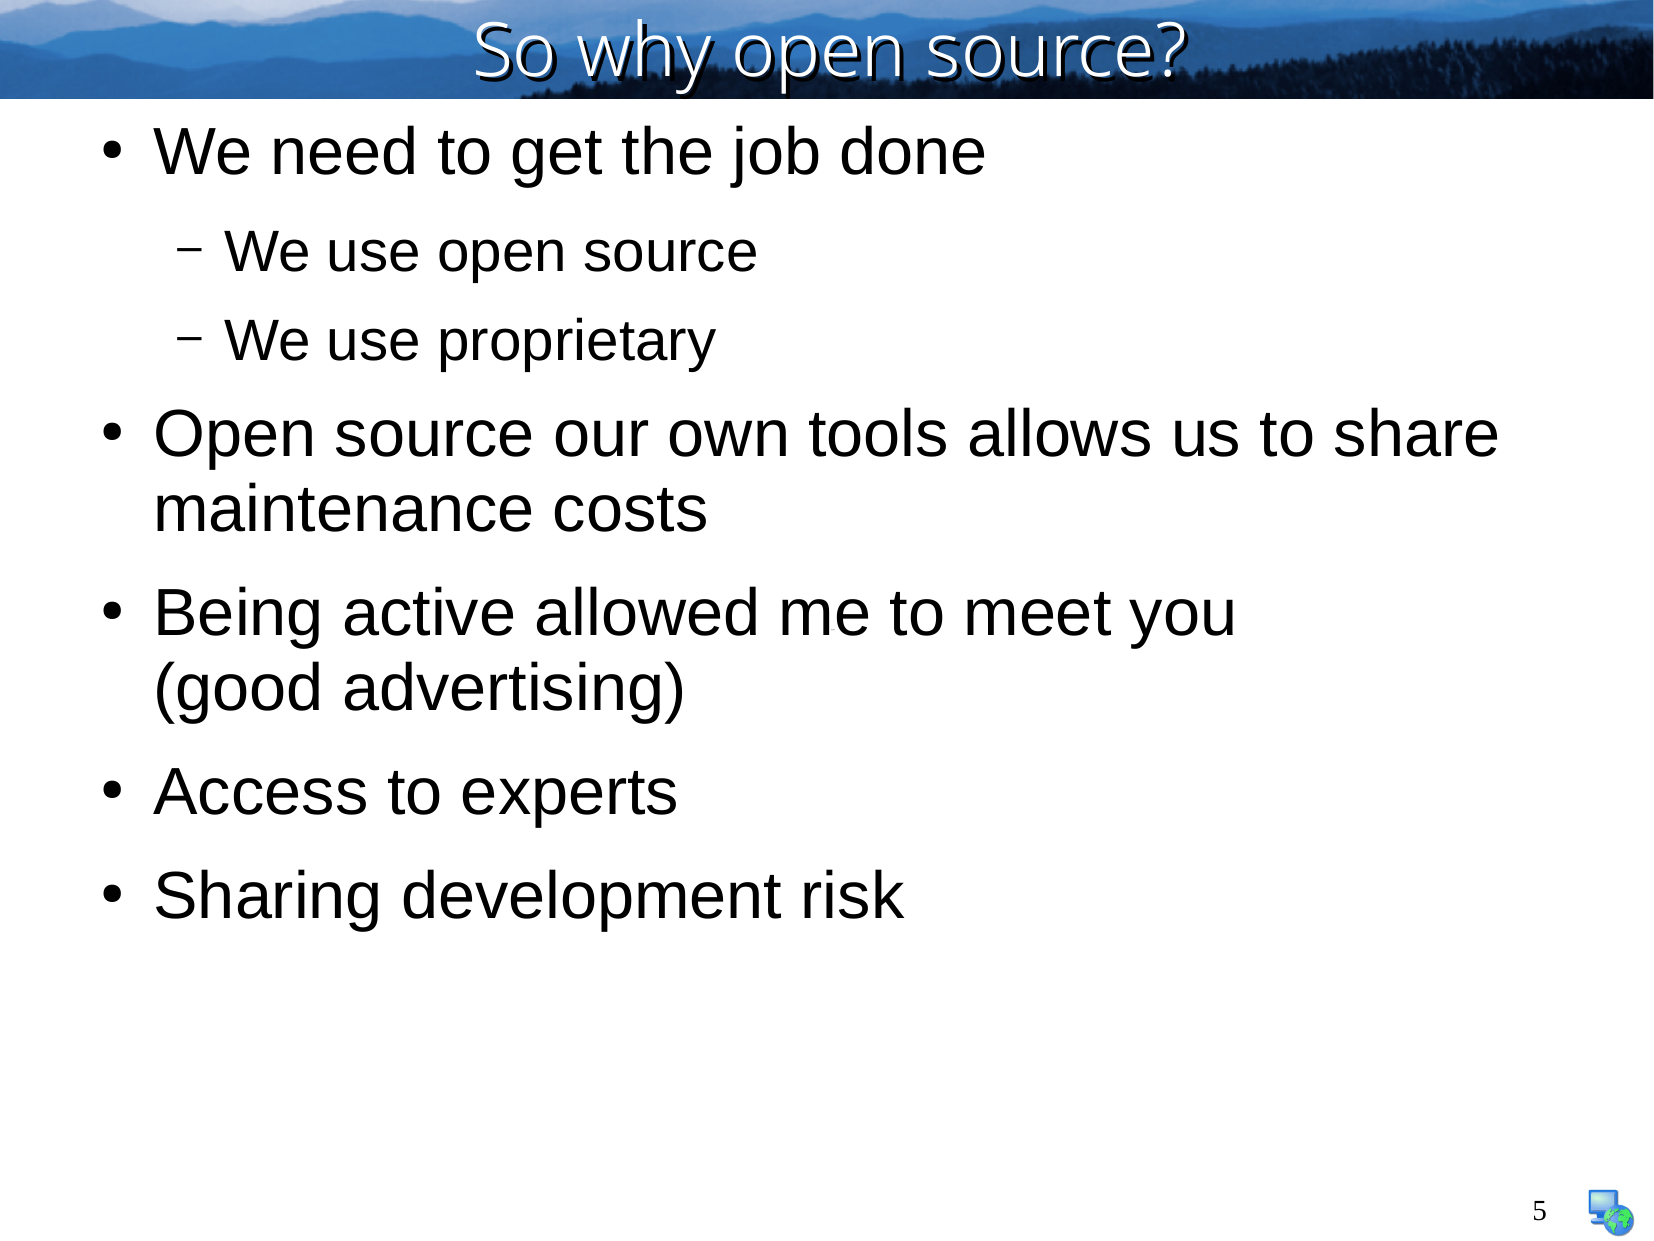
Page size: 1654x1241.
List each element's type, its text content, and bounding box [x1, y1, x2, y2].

picture [1588, 1189, 1635, 1238]
list We need to get the job done We use open source We use proprietary Open source our own tools allows us to share maintenance costs Being active allowed me to meet you (good advertising) Access to experts Sharing development risk [82, 114, 1571, 1184]
picture [790, 0, 1654, 99]
title So why open source? [49, 0, 1611, 96]
picture [0, 0, 681, 99]
